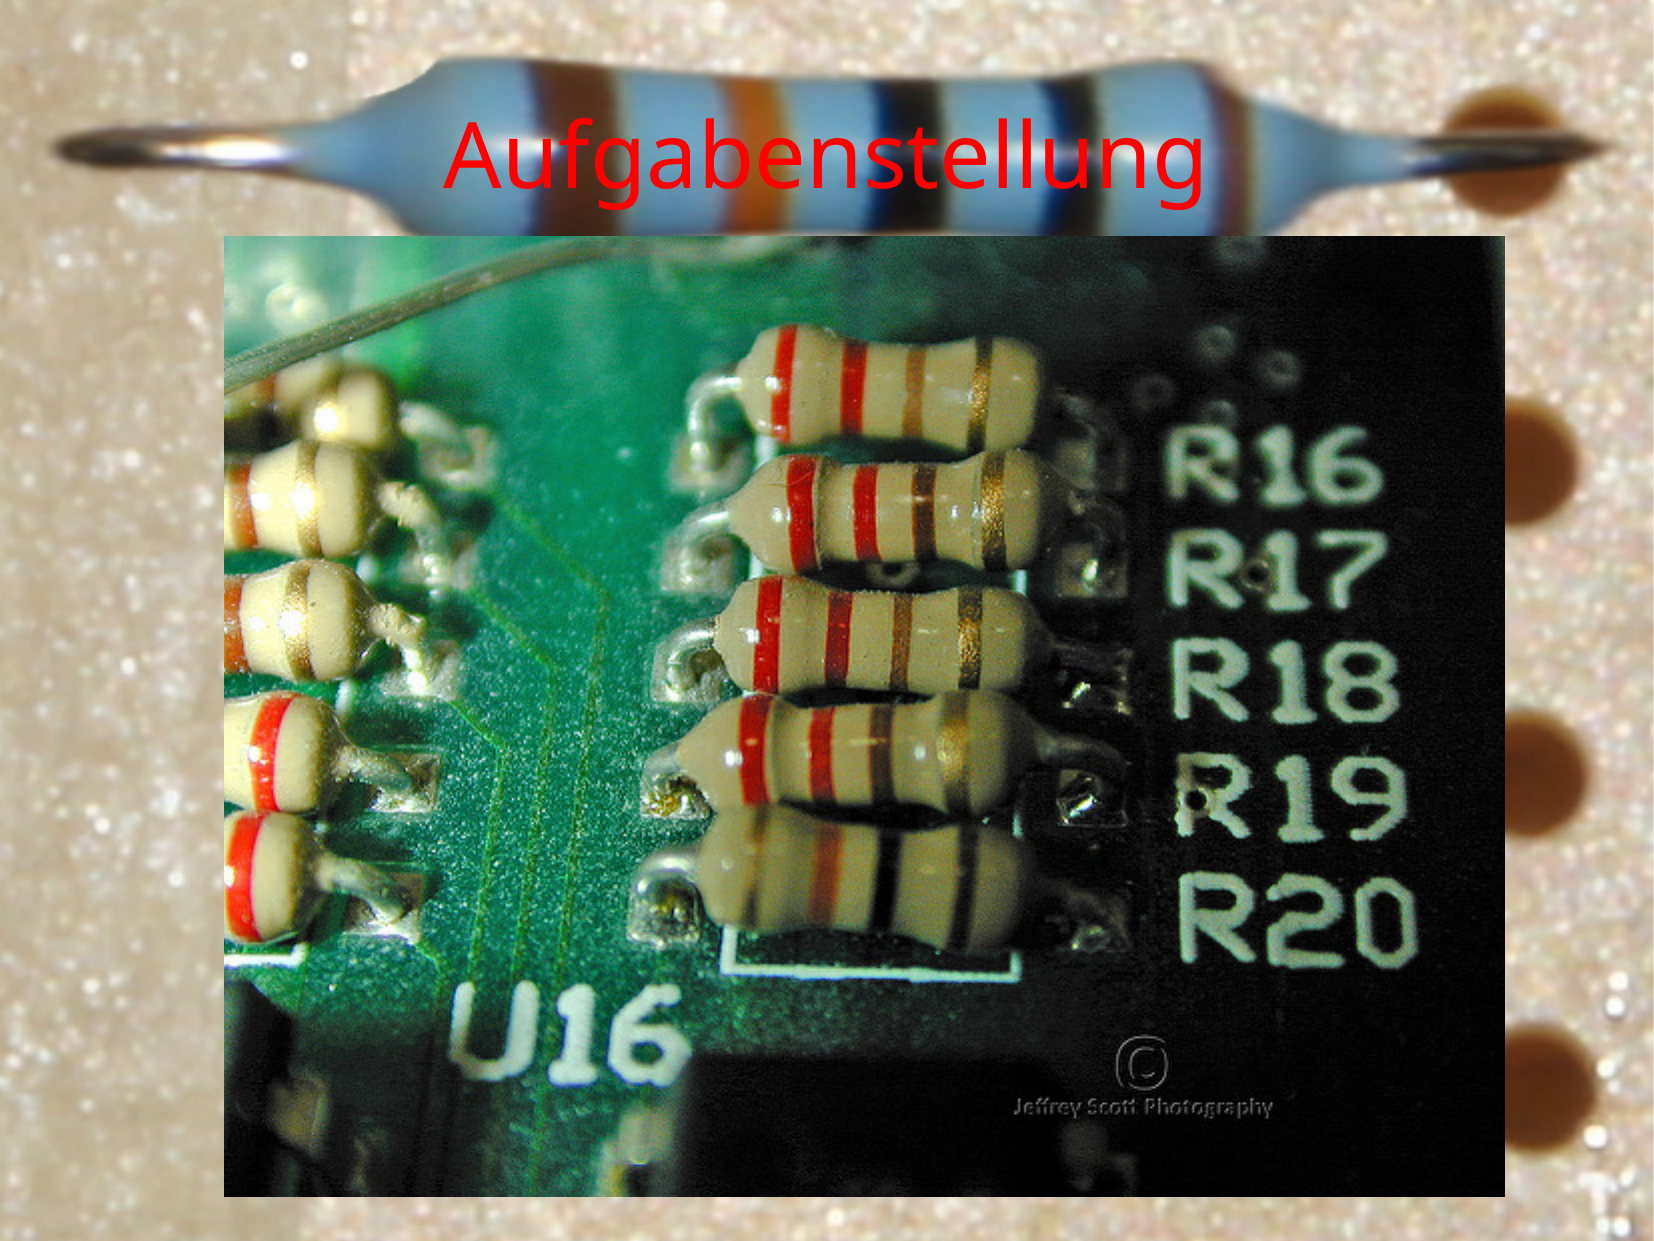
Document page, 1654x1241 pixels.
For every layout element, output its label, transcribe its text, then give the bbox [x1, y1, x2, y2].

picture [0, 0, 1654, 1241]
title Aufgabenstellung [82, 49, 1571, 257]
